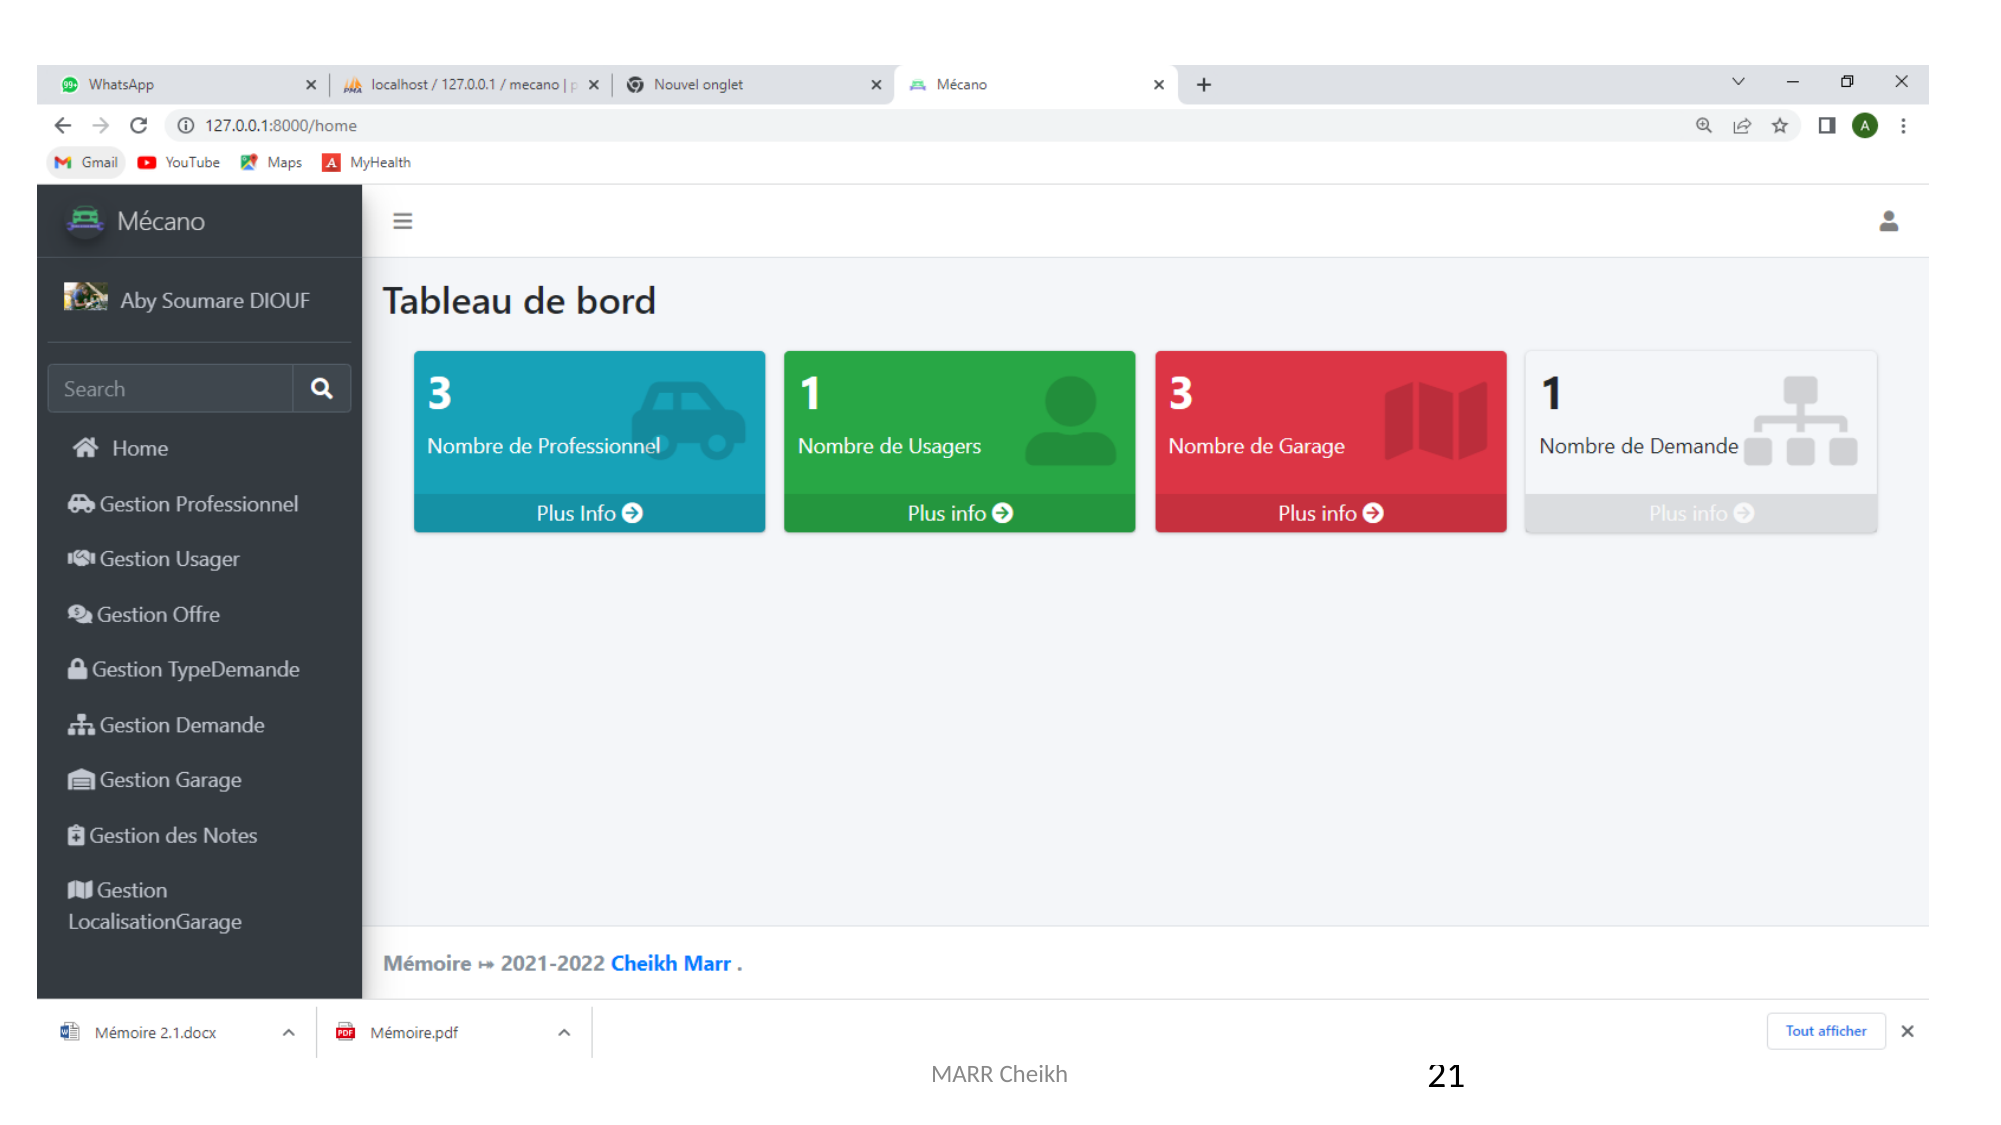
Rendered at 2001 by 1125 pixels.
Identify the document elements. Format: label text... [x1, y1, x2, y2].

text_box [1412, 1065, 1863, 1103]
text_box MARR Cheikh [662, 1065, 1338, 1103]
picture [37, 65, 1929, 1065]
